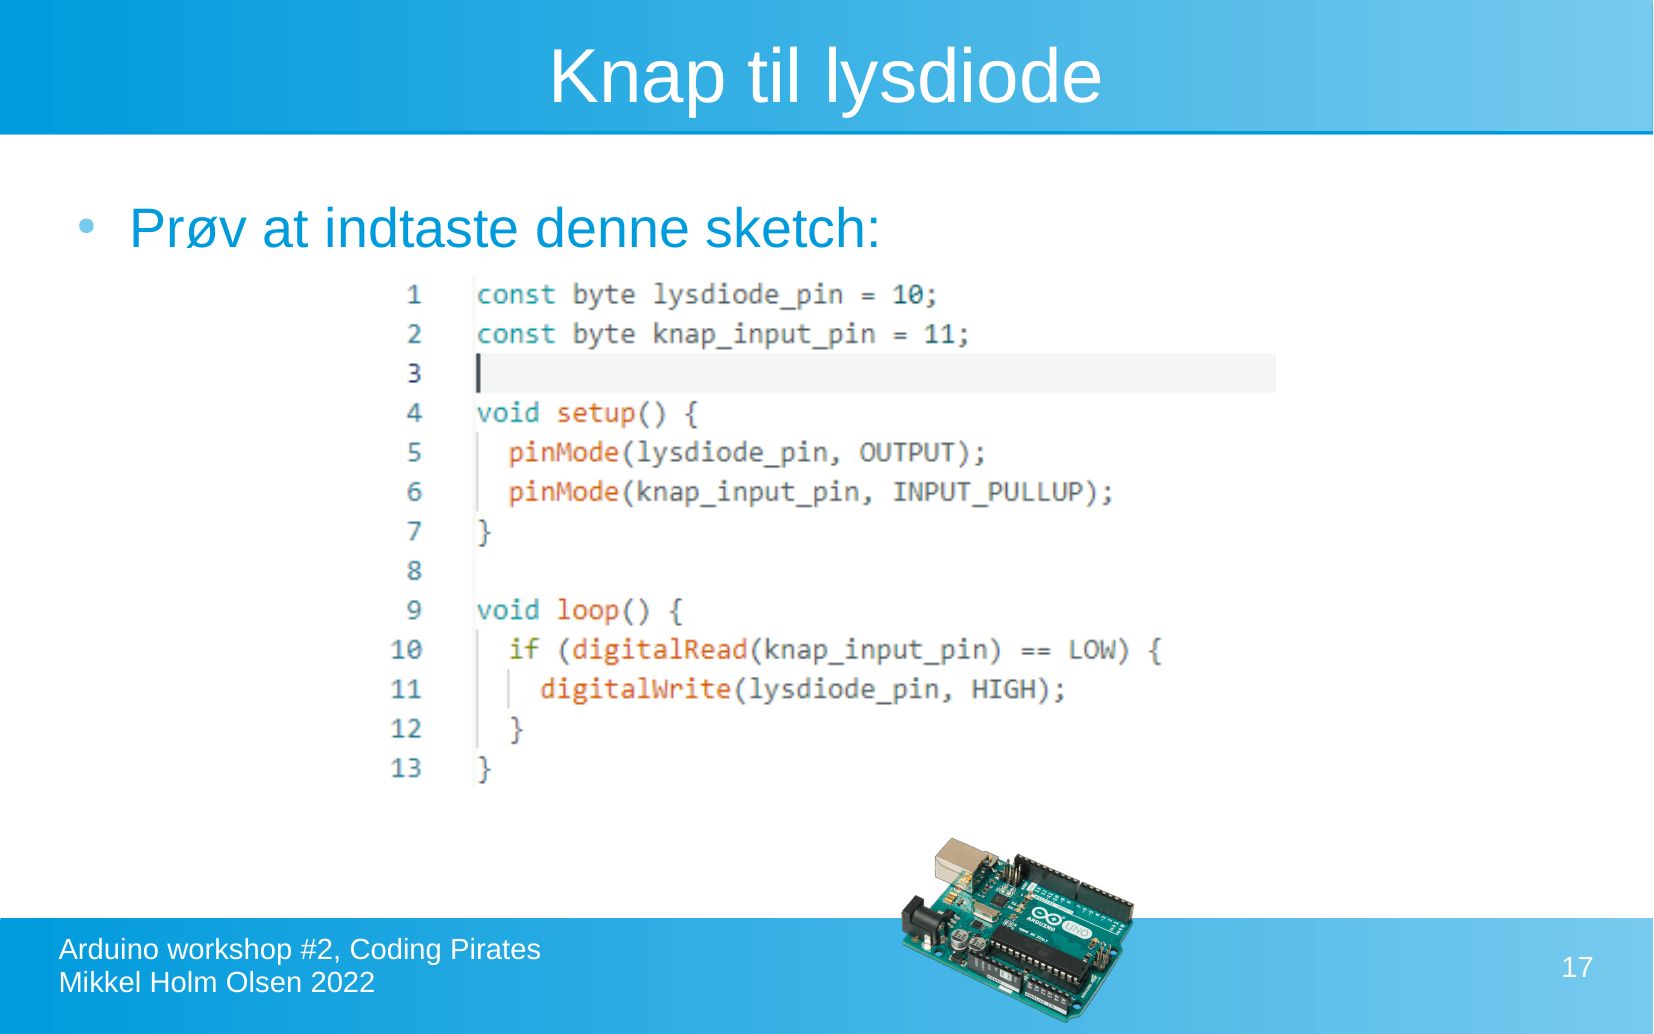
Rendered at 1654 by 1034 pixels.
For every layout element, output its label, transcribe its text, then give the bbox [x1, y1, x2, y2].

title Knap til lysdiode [58, 32, 1594, 120]
picture [375, 275, 1276, 788]
picture [900, 854, 1138, 1024]
list Prøv at indtaste denne sketch: [58, 196, 1594, 854]
